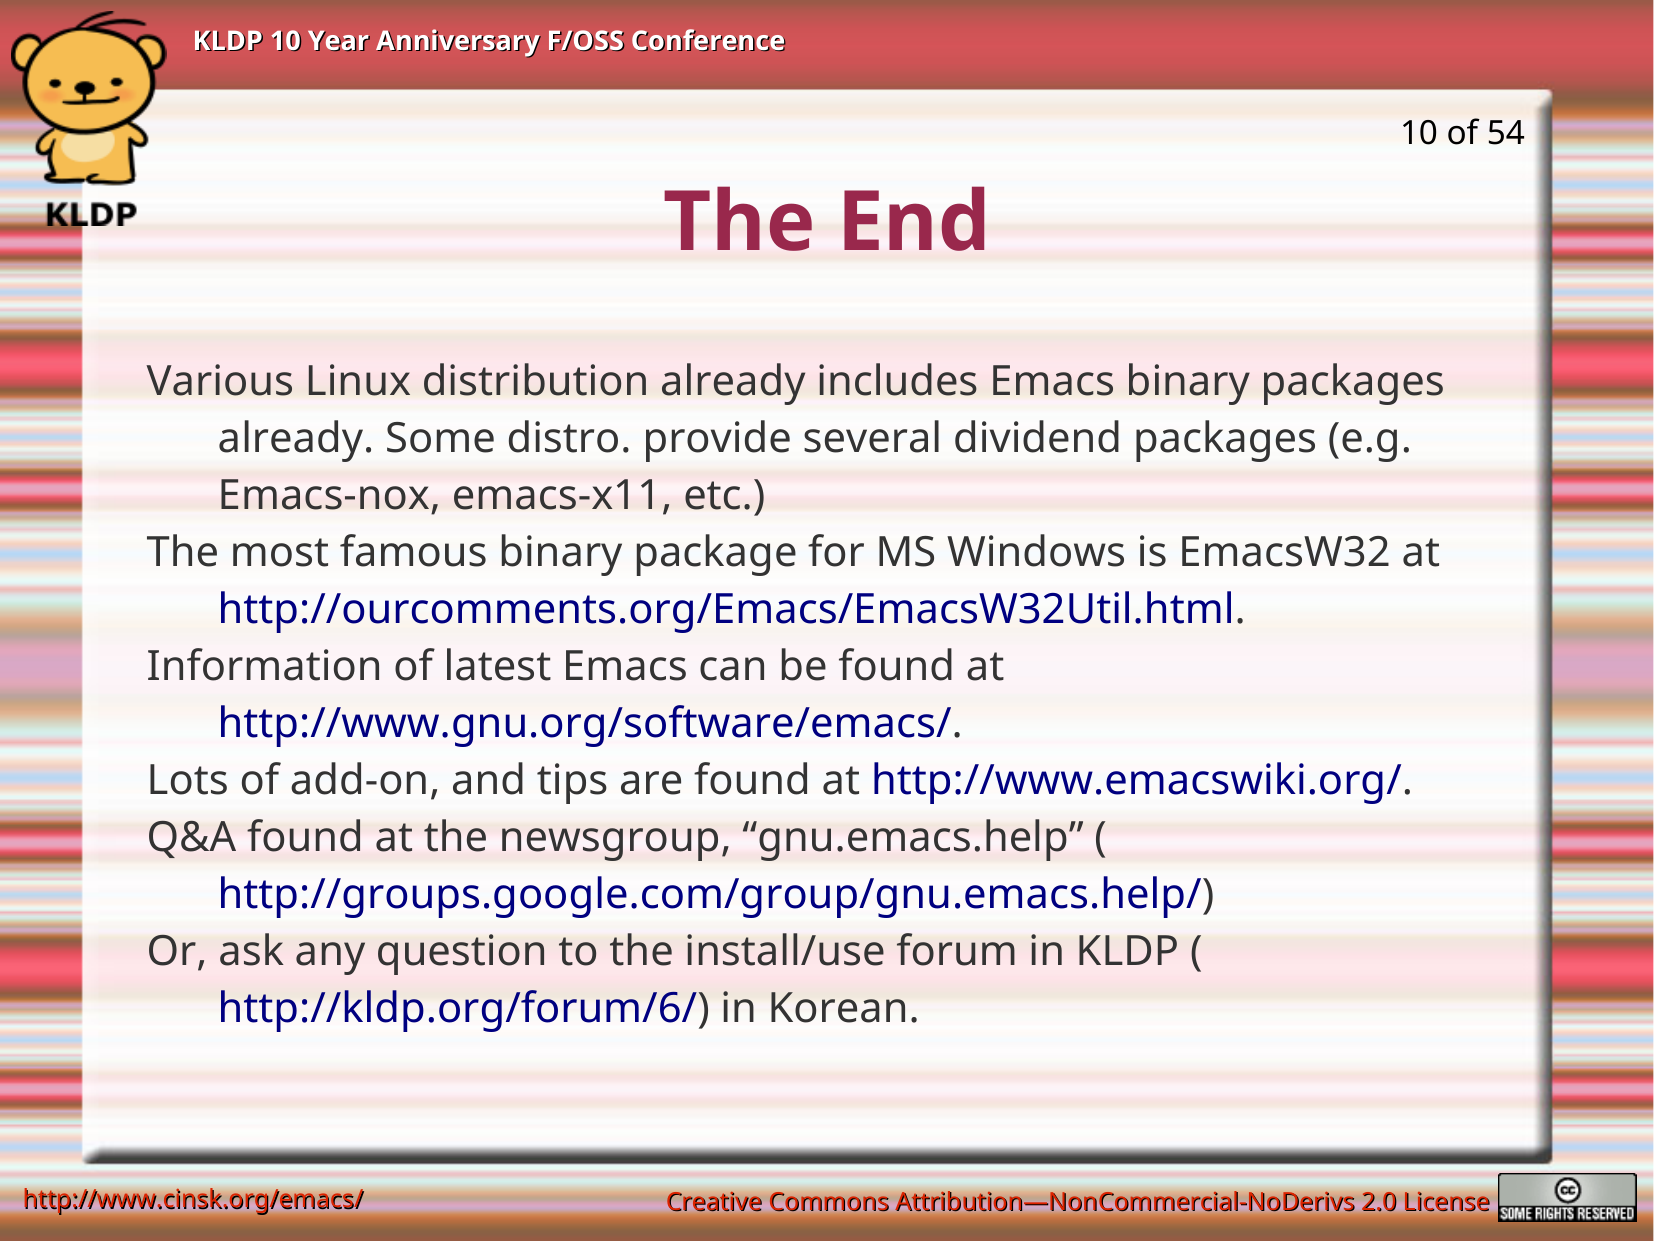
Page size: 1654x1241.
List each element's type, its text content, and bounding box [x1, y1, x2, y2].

list Various Linux distribution already includes Emacs binary packages already. Some distro. provide several dividend packages (e.g. Emacs-nox, emacs-x11, etc.) The most famous binary package for MS Windows is EmacsW32 at http://ourcomments.org/Emacs/EmacsW32Util.html. Information of latest Emacs can be found at http://www.gnu.org/software/emacs/. Lots of add-on, and tips are found at http://www.emacswiki.org/. Q&A found at the newsgroup, “gnu.emacs.help” (http://groups.google.com/group/gnu.emacs.help/) Or, ask any question to the install/use forum in KLDP (http://kldp.org/forum/6/) in Korean. [134, 350, 1516, 1133]
title The End [121, 114, 1534, 322]
picture [0, 0, 1654, 1241]
